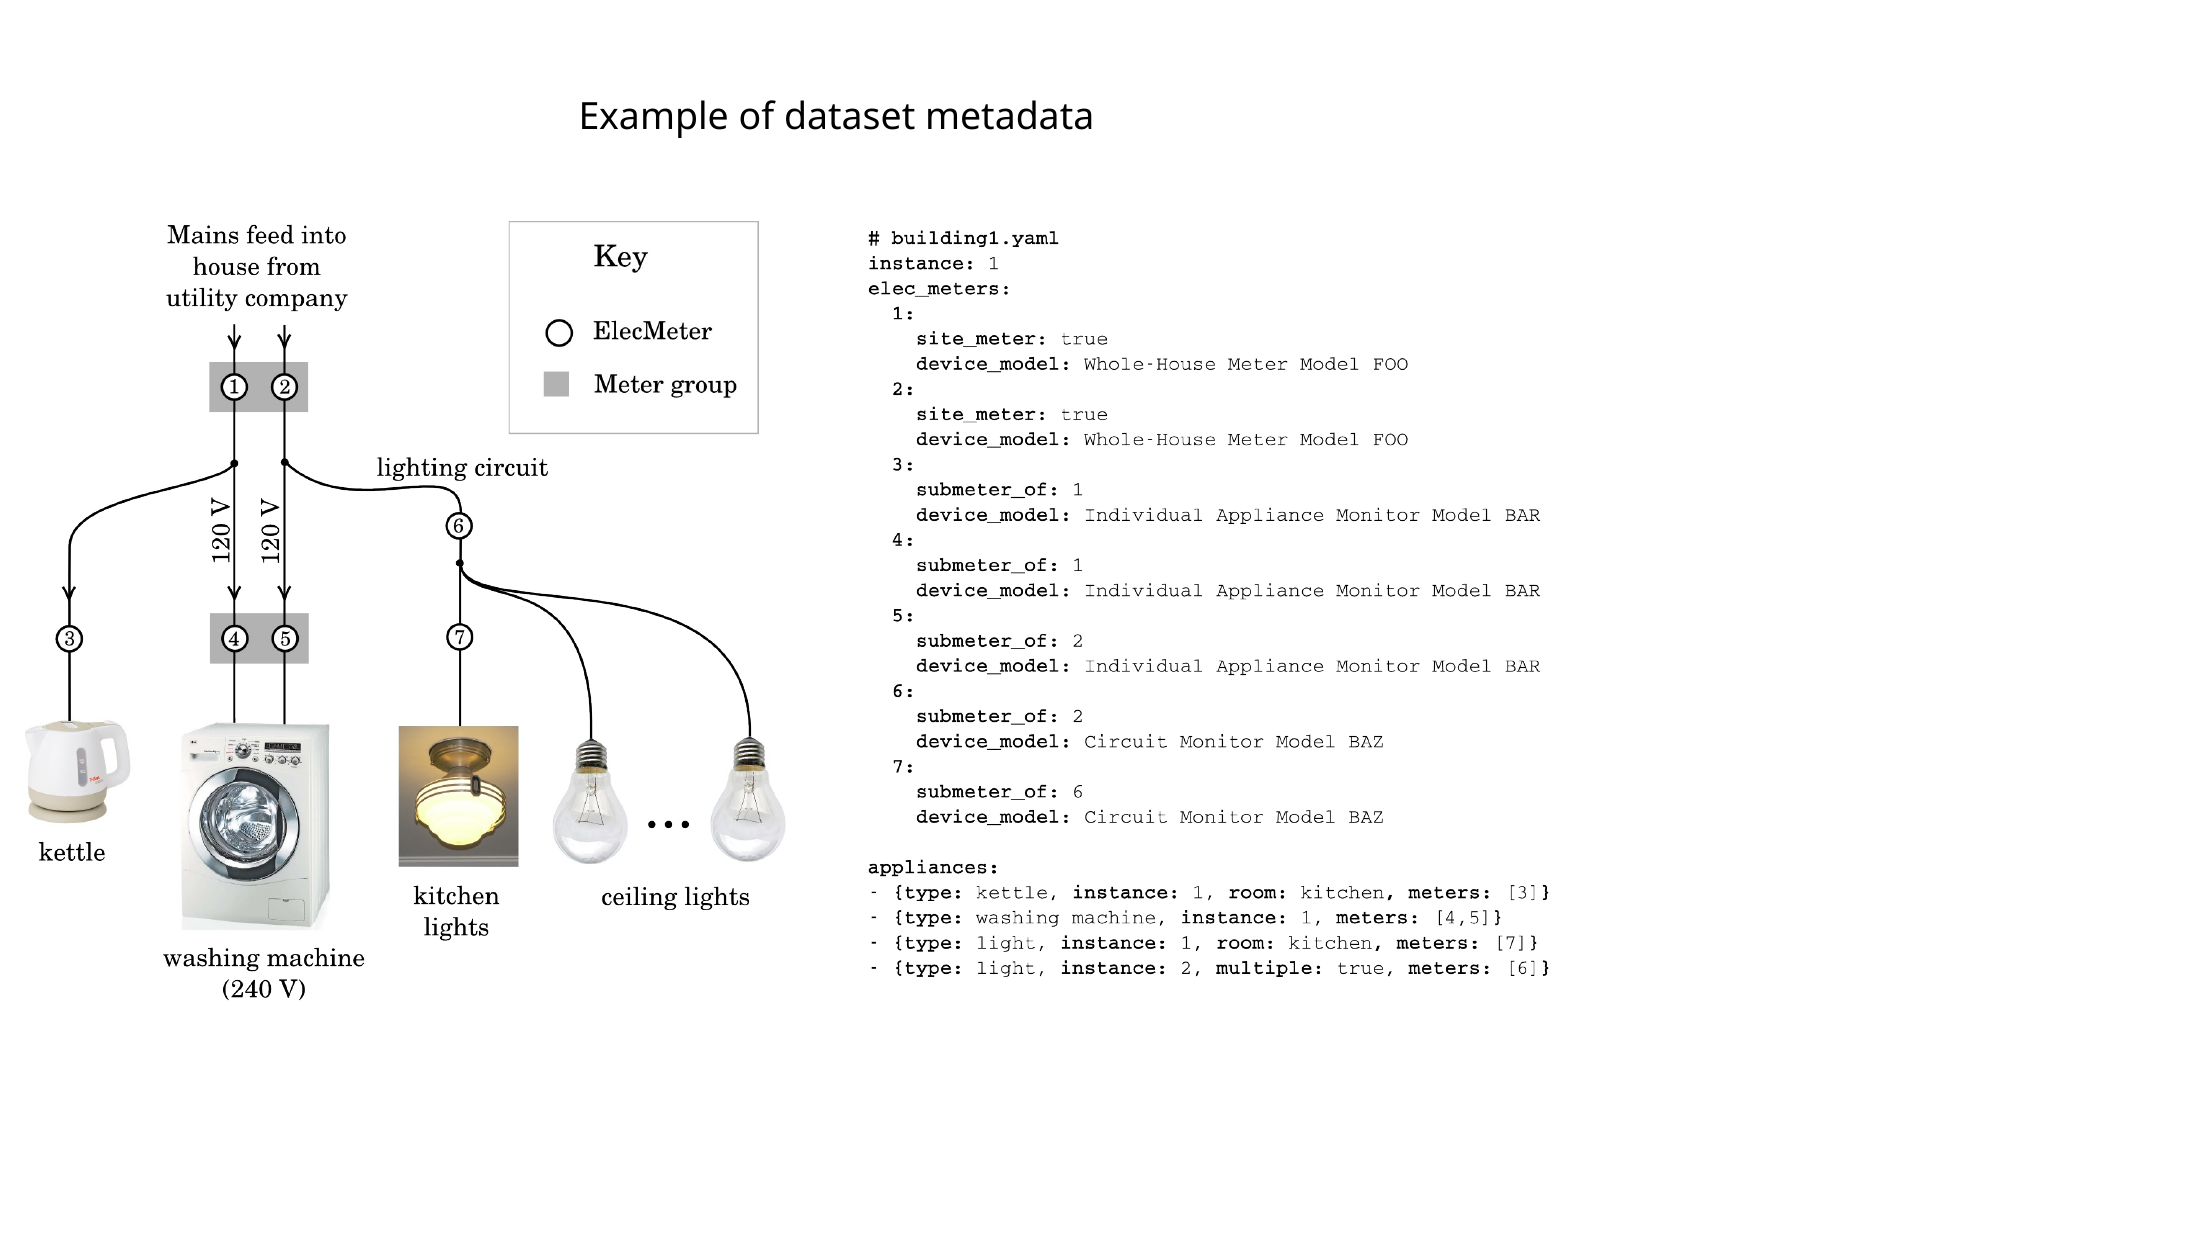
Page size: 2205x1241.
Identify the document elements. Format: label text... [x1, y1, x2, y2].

picture [20, 220, 1636, 1022]
text_box Example of dataset metadata [563, 81, 1103, 146]
